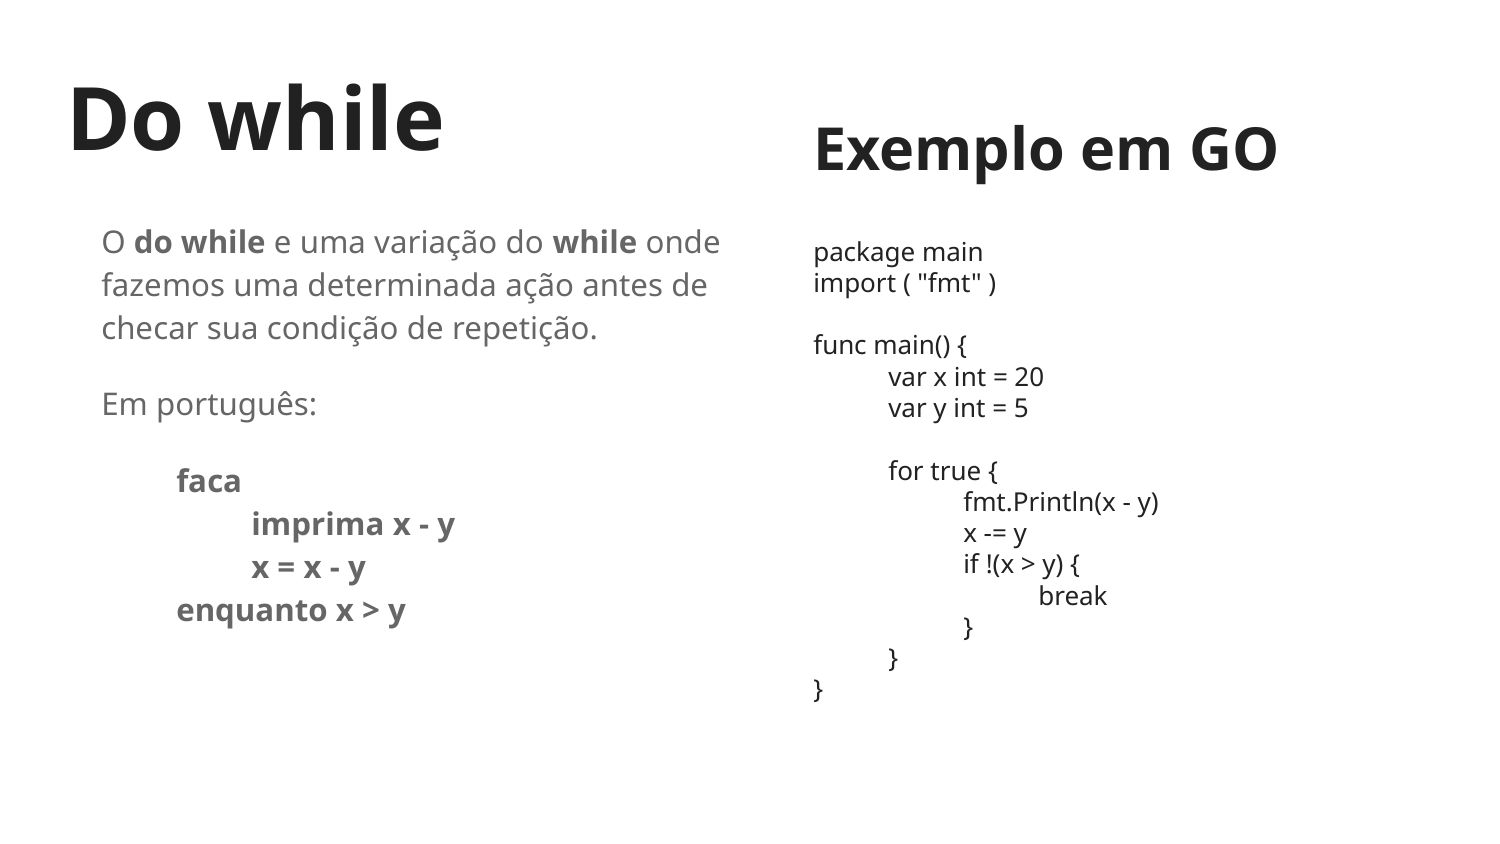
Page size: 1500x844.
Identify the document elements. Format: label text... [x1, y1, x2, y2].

title Do while [51, 48, 1449, 180]
list O do while e uma variação do while onde fazemos uma determinada ação antes de checar sua condição de repetição. Em português: faca imprima x - y x = x - y enquanto x > y [86, 201, 785, 823]
text_box Exemplo em GO package main import ( "fmt" ) func main() { var x int = 20 var y int = 5 for true { fmt.Println(x - y) x -= y if !(x > y) { break } } } [798, 96, 1489, 823]
